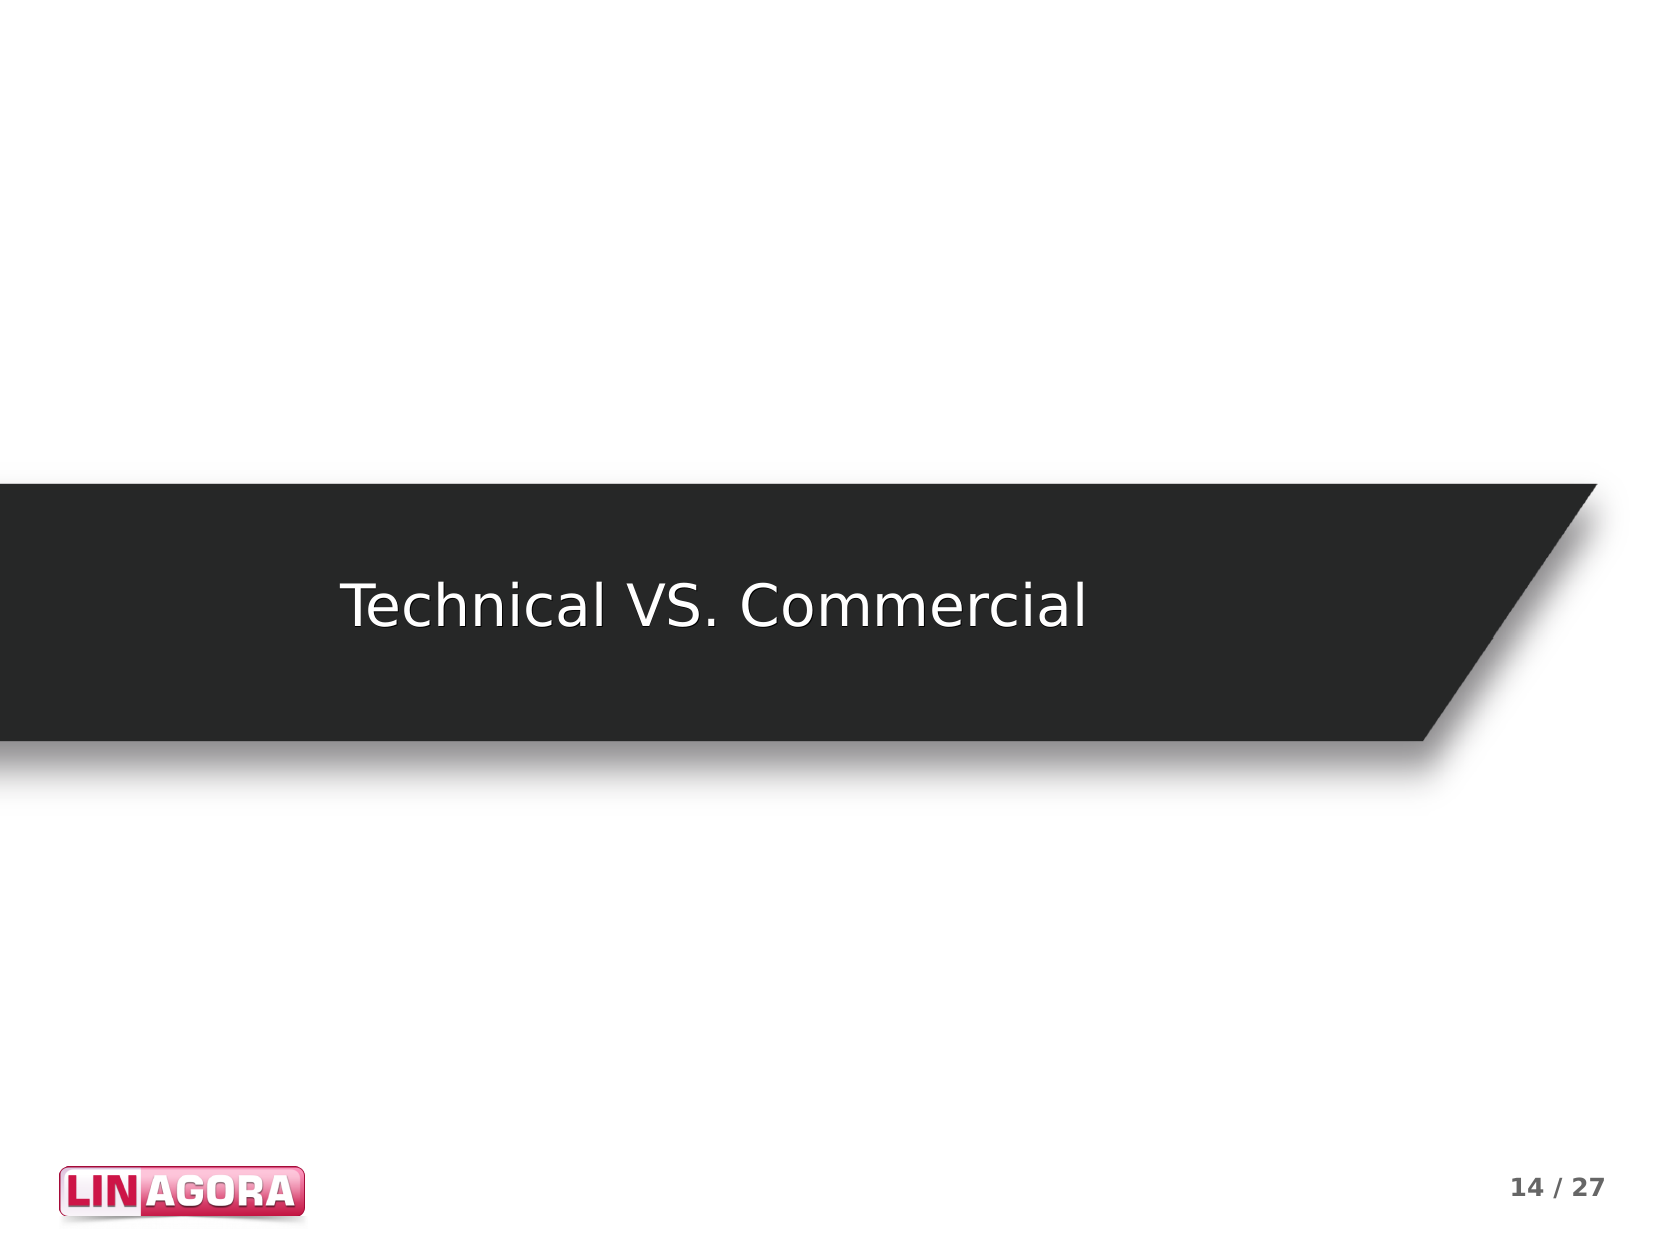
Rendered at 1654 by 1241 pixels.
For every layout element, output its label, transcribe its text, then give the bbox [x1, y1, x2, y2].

picture [59, 1166, 308, 1229]
title Technical VS. Commercial [82, 460, 1347, 686]
